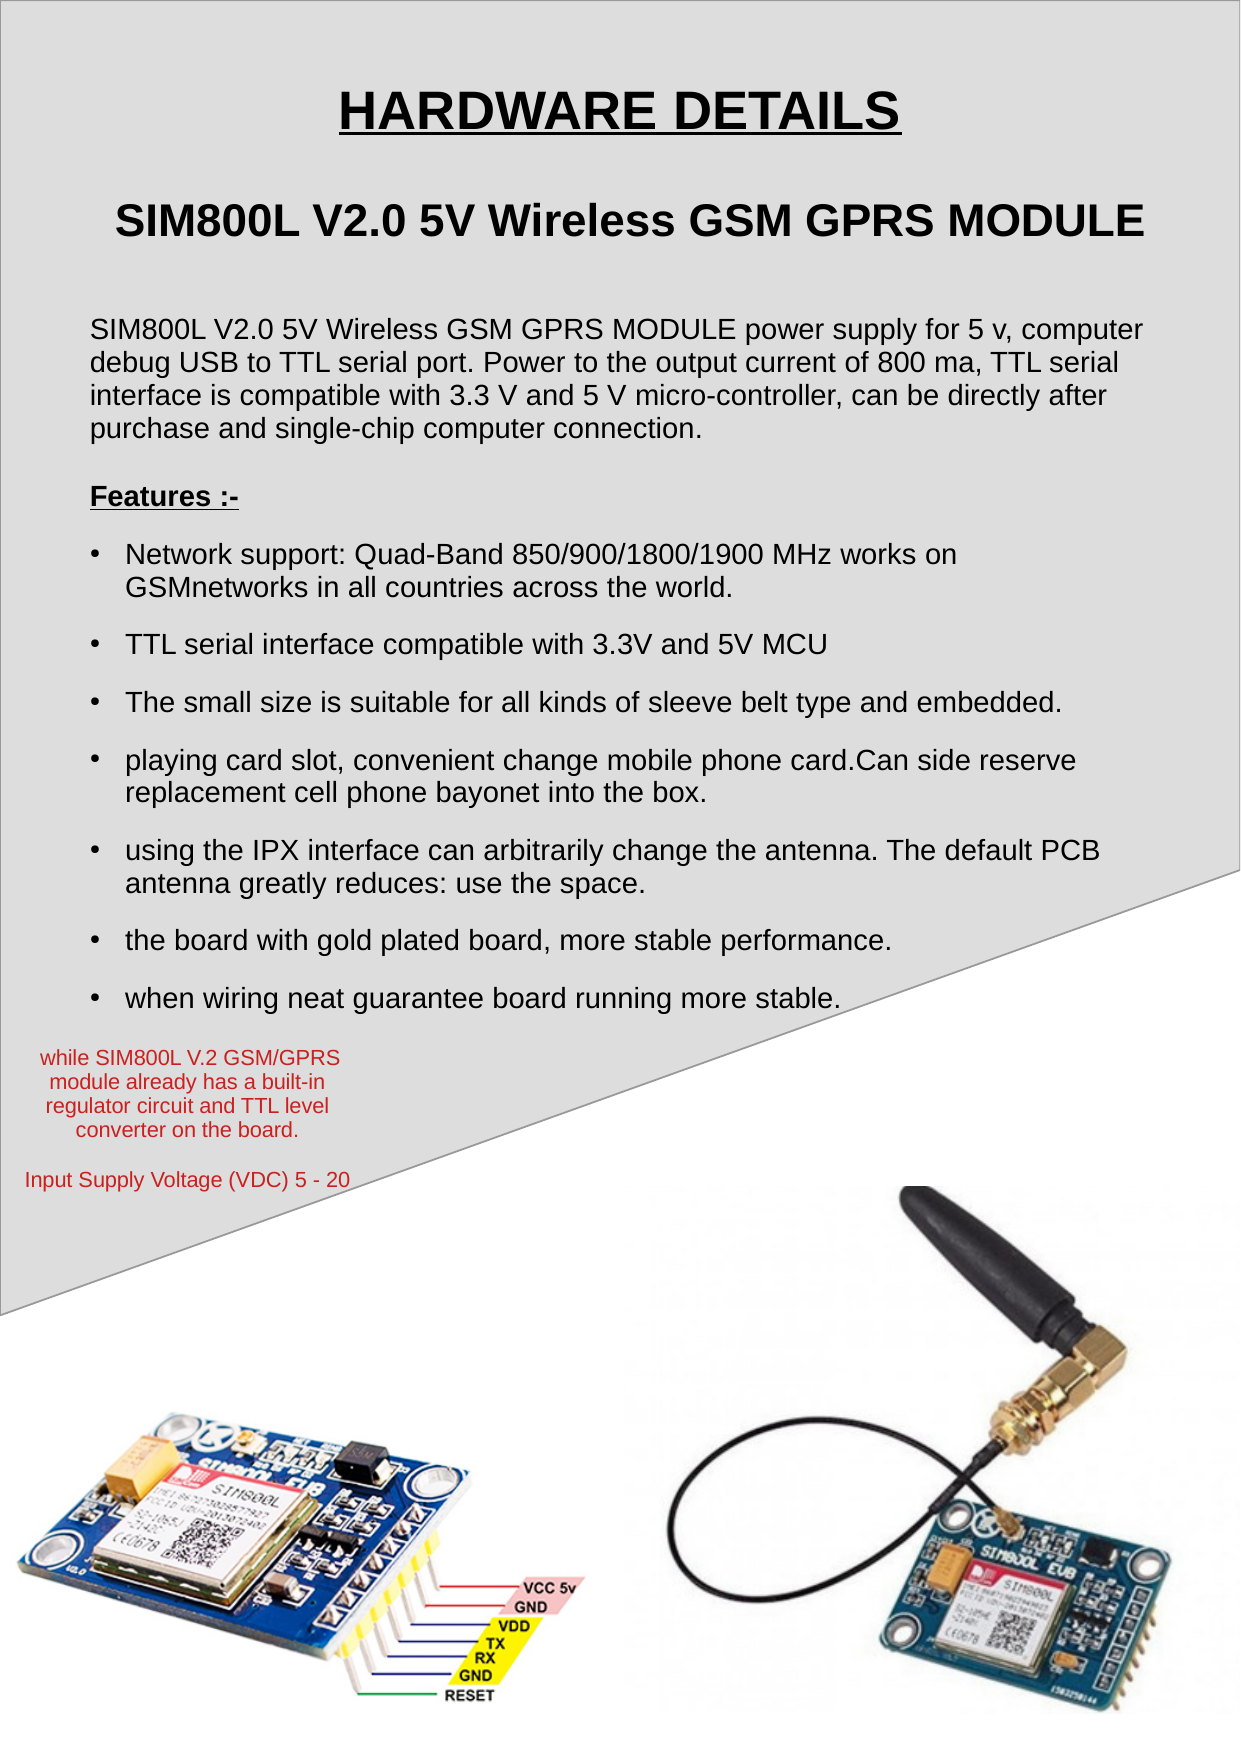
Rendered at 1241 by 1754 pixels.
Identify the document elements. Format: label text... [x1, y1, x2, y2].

text_box Features :- Network support: Quad-Band 850/900/1800/1900 MHz works on GSMnetworks in all countries across the world. TTL serial interface compatible with 3.3V and 5V MCU The small size is suitable for all kinds of sleeve belt type and embedded. playing card slot, convenient change mobile phone card.Can side reserve replacement cell phone bayonet into the box. using the IPX interface can arbitrarily change the antenna. The default PCB antenna greatly reduces: use the space. the board with gold plated board, more stable performance. when wiring neat guarantee board running more stable. [75, 472, 1163, 1045]
picture [624, 1186, 1241, 1714]
text_box HARDWARE DETAILS [0, 72, 1241, 149]
text_box SIM800L V2.0 5V Wireless GSM GPRS MODULE [61, 187, 1201, 302]
text_box while SIM800L V.2 GSM/GPRS module already has a built-in regulator circuit and TTL level converter on the board. Input Supply Voltage (VDC) 5 - 20 [0, 1038, 376, 1287]
text_box SIM800L V2.0 5V Wireless GSM GPRS MODULE power supply for 5 v, computer debug USB to TTL serial port. Power to the output current of 800 ma, TTL serial interface is compatible with 3.3 V and 5 V micro-controller, can be directly after purchase and single-chip computer connection. [75, 305, 1163, 472]
picture [0, 1325, 594, 1754]
